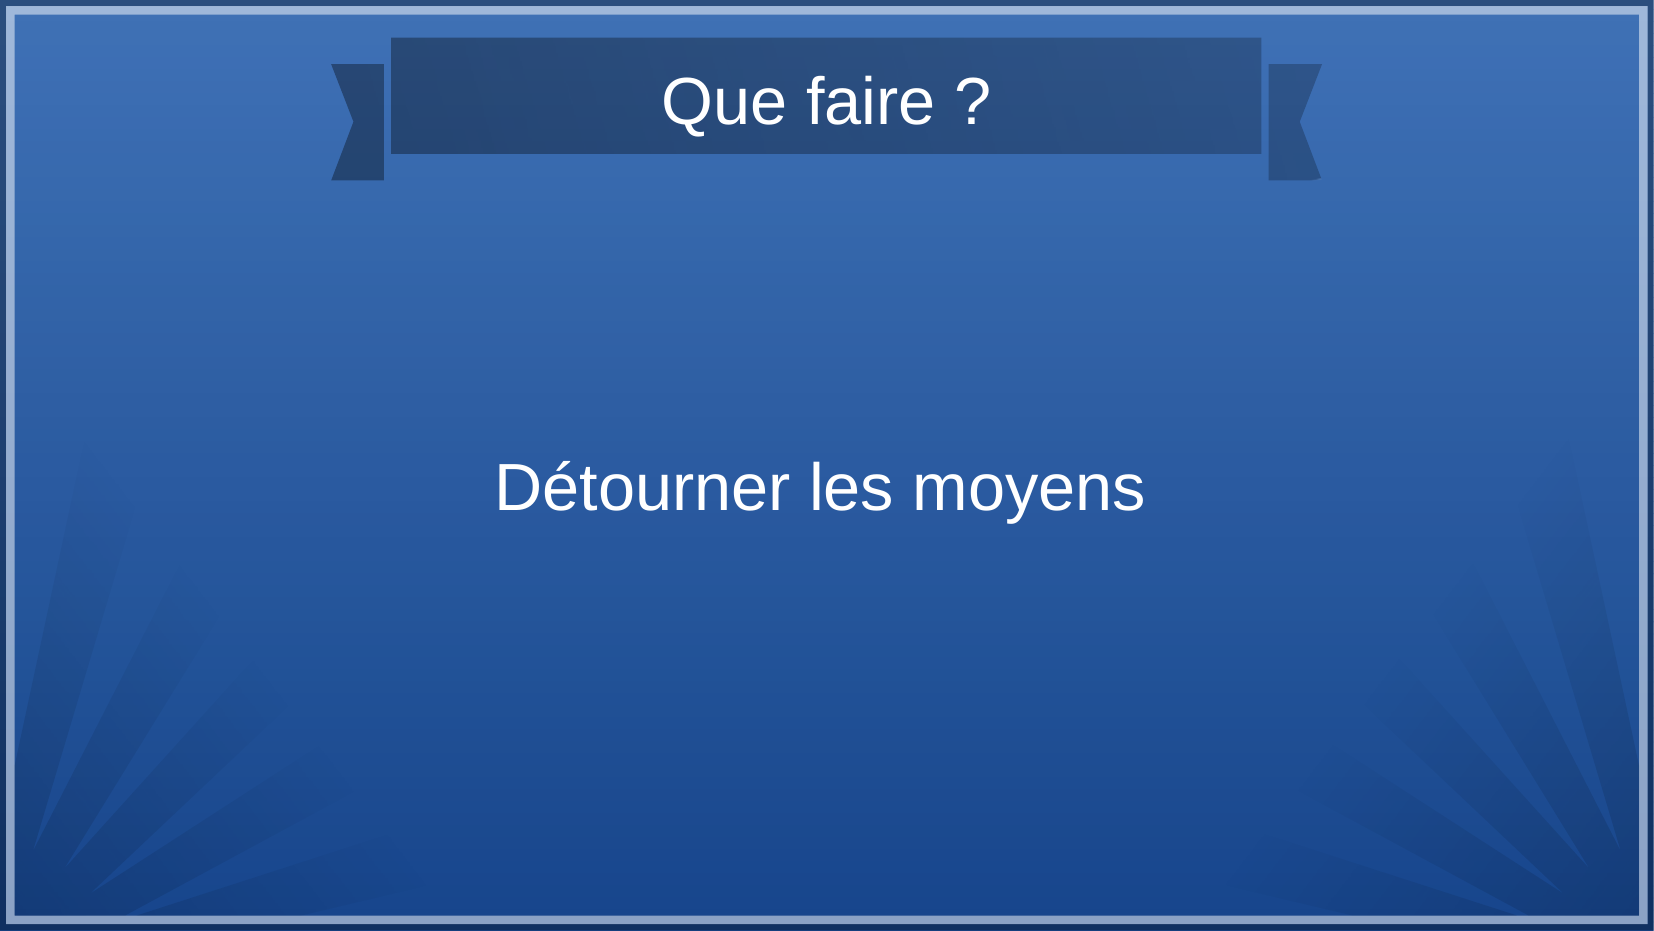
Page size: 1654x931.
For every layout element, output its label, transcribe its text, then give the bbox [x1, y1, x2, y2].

text_box Détourner les moyens [76, 442, 1565, 524]
text_box Que faire ? [82, 45, 1571, 150]
